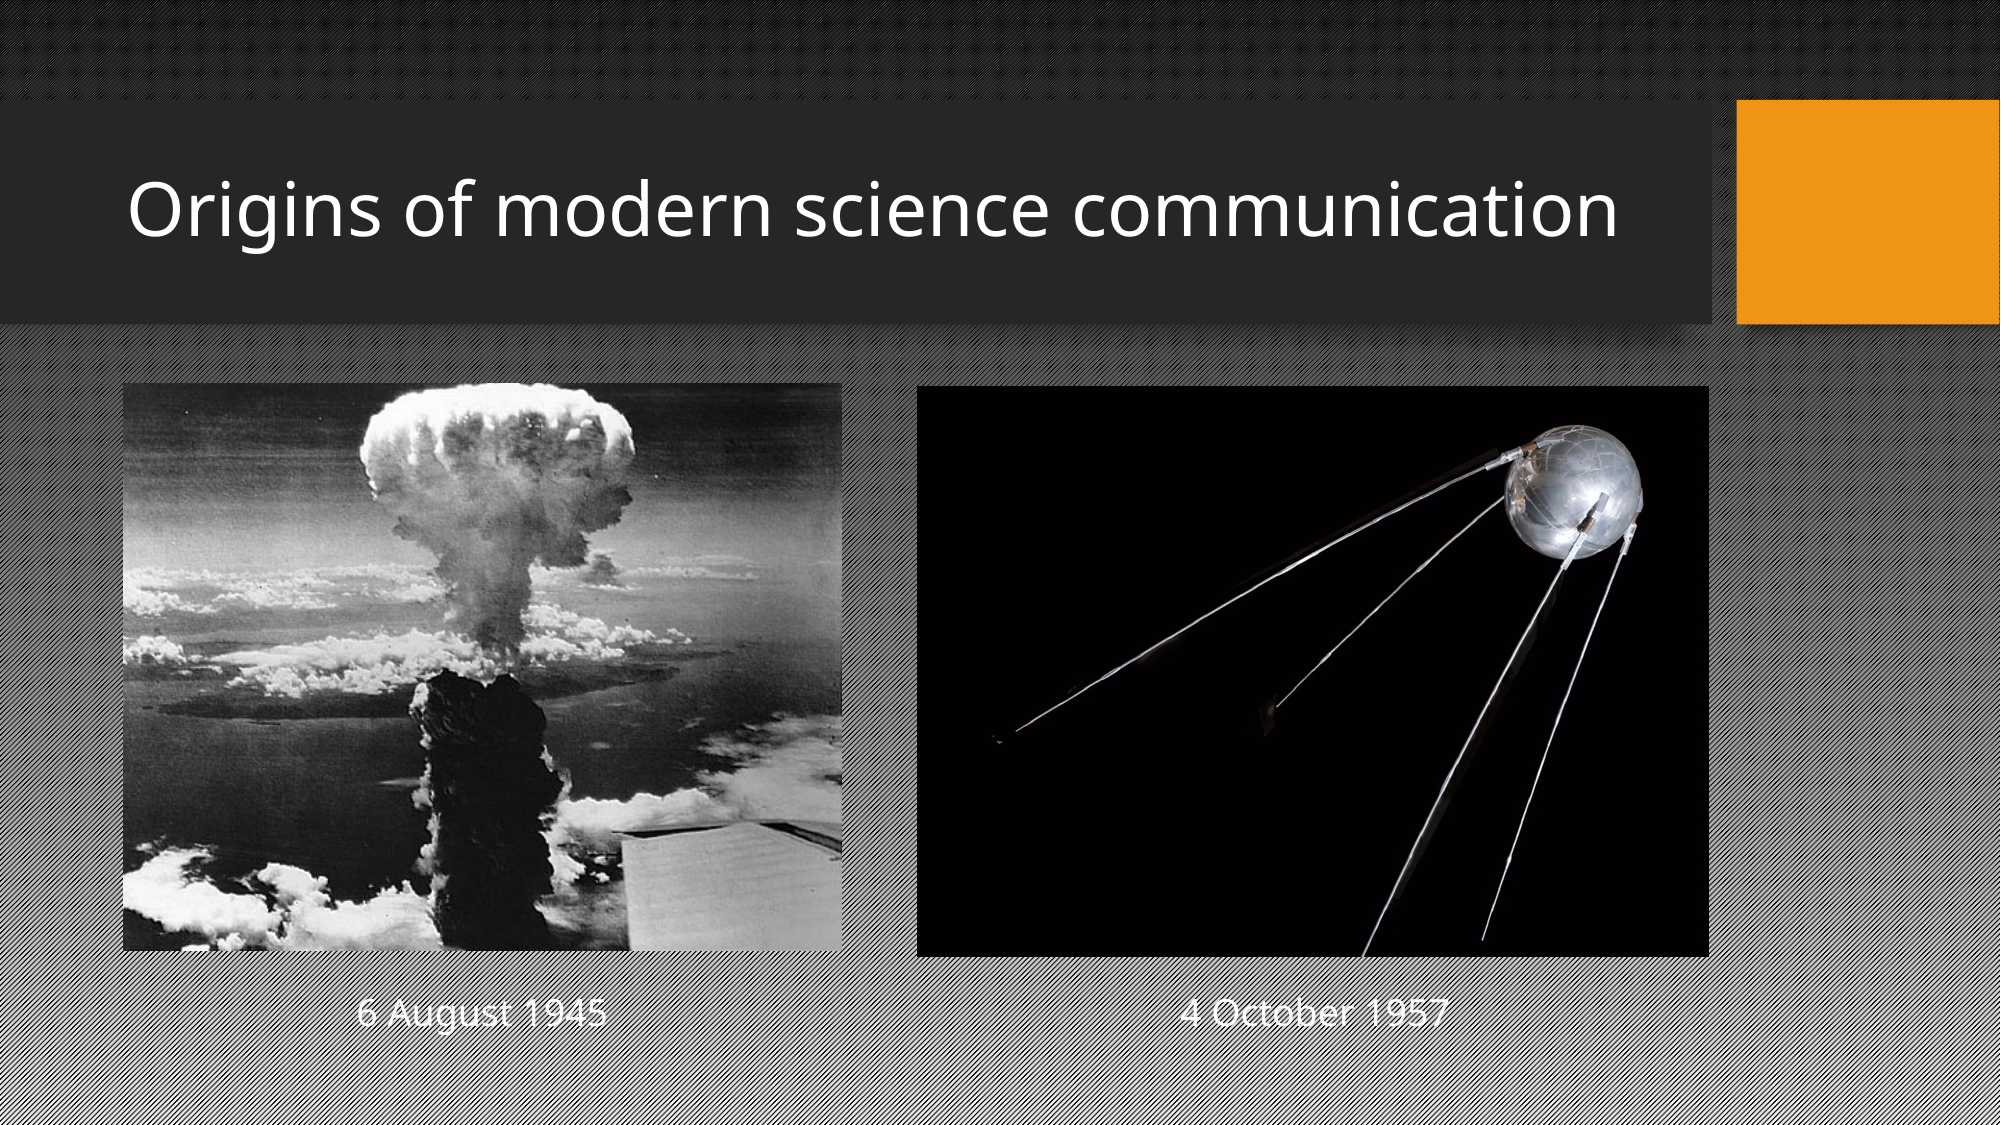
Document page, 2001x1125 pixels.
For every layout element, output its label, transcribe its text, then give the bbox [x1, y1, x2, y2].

picture [0, 0, 2000, 1125]
title Origins of modern science communication [111, 123, 1689, 301]
text_box 6 August 1945 [341, 981, 624, 1042]
text_box 4 October 1957 [1165, 981, 1466, 1042]
